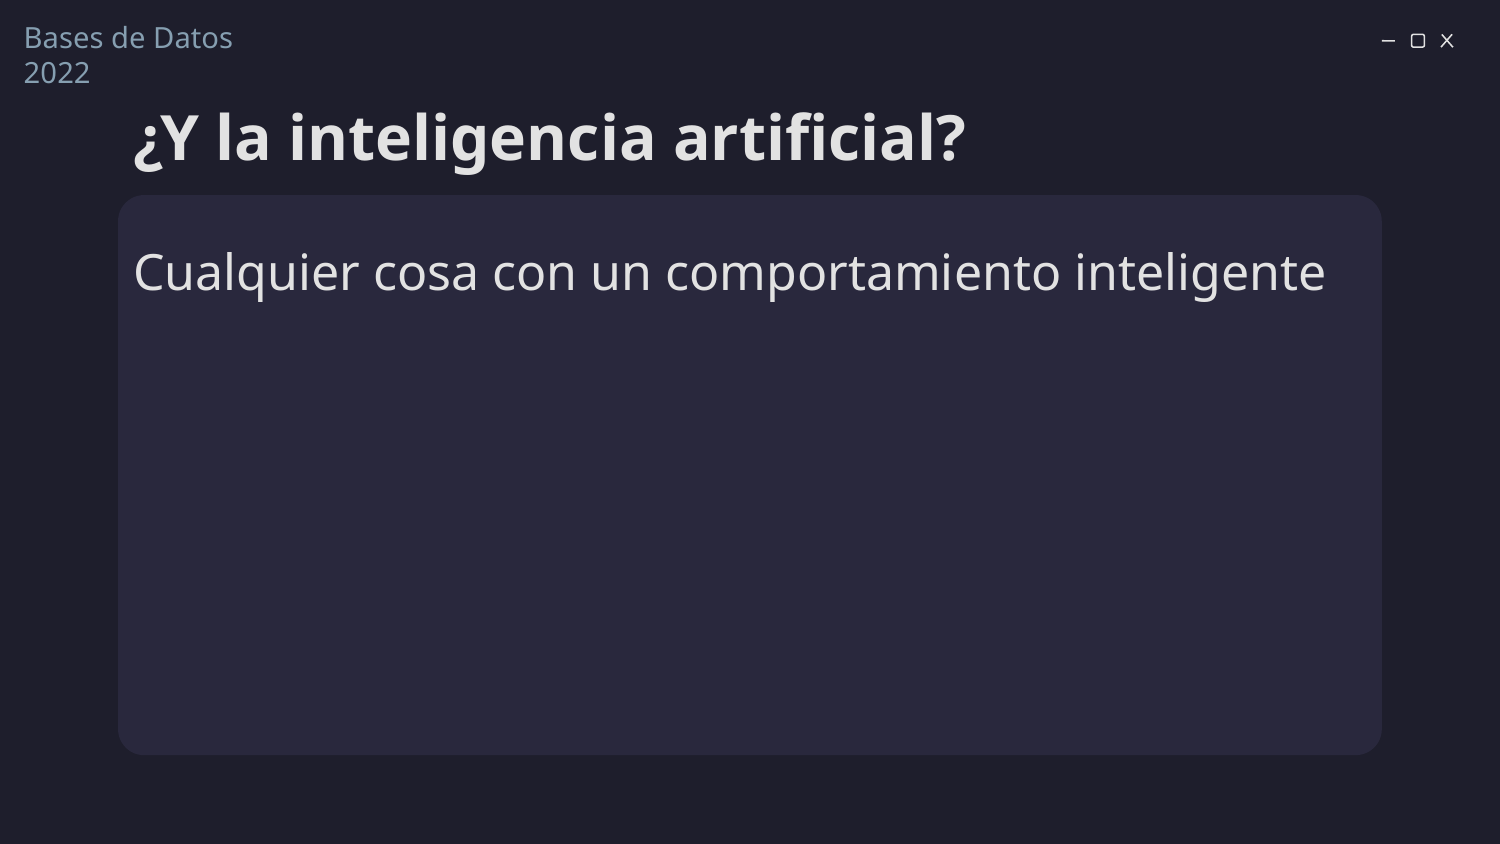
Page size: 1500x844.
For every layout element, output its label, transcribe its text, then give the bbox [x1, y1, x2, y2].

title ¿Y la inteligencia artificial? [118, 88, 1382, 183]
list Cualquier cosa con un comportamiento inteligente [118, 195, 1382, 750]
